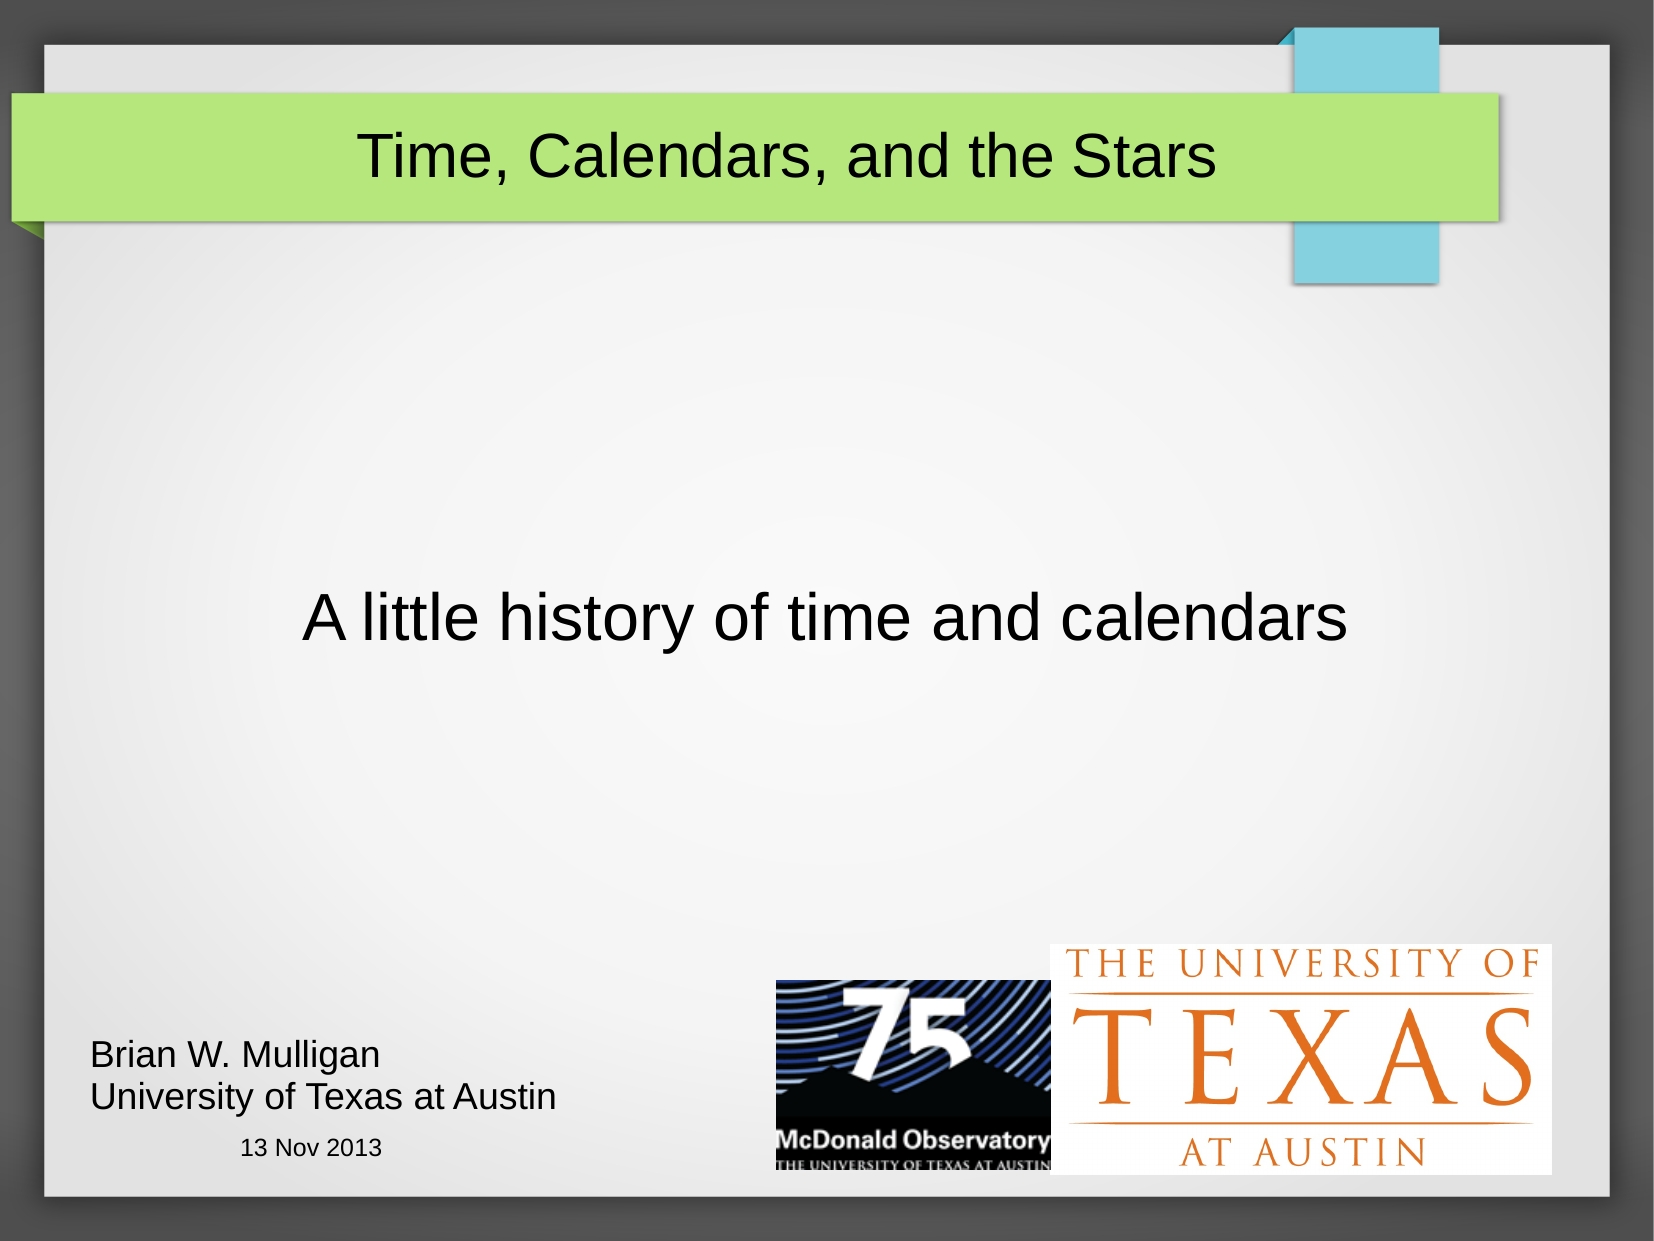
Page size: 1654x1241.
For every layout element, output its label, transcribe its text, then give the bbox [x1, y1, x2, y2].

text_box 13 Nov 2013 [97, 1110, 526, 1186]
text_box Brian W. Mulligan University of Texas at Austin [75, 1026, 751, 1126]
picture [0, 0, 1654, 1241]
title Time, Calendars, and the Stars [356, 90, 1291, 222]
subtitle A little history of time and calendars [82, 295, 1571, 1015]
